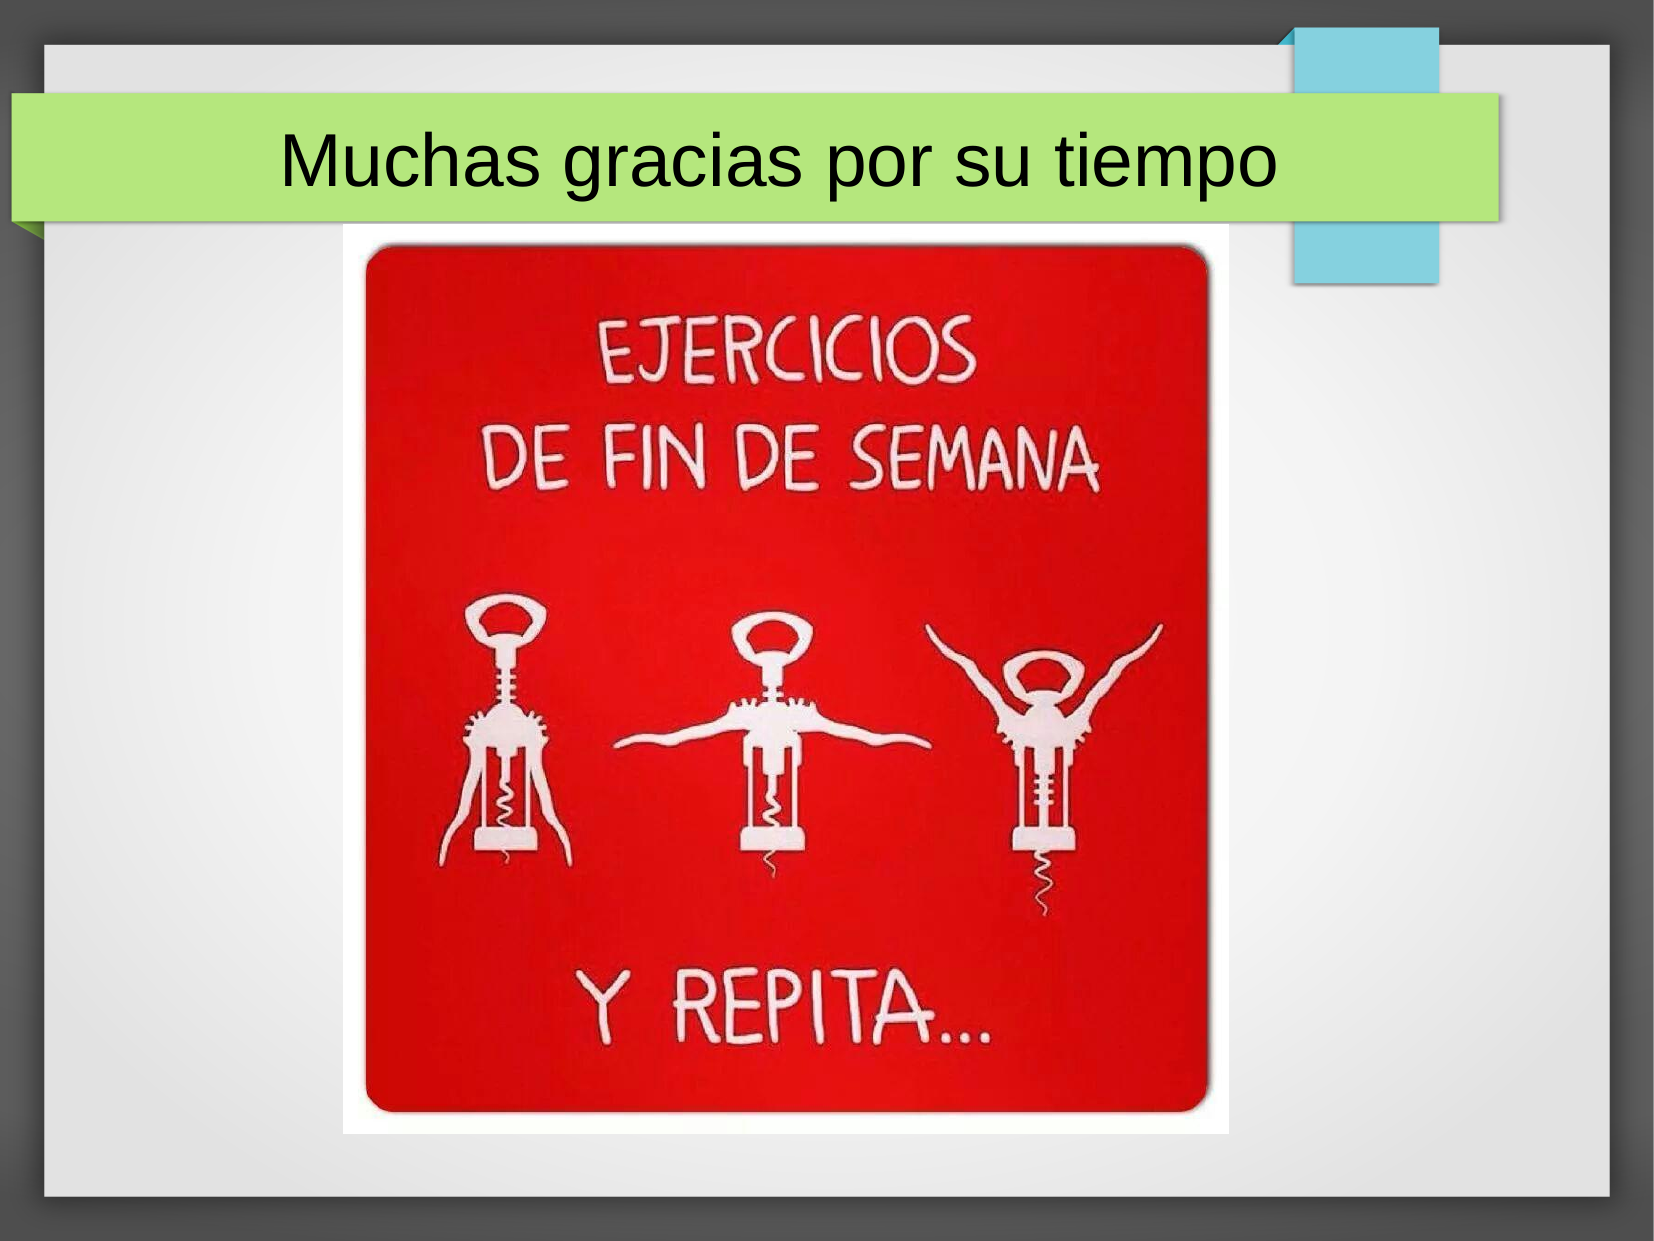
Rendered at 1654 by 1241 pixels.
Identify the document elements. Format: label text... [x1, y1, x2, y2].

picture [0, 0, 1654, 1241]
title Muchas gracias por su tiempo [0, 118, 1560, 203]
